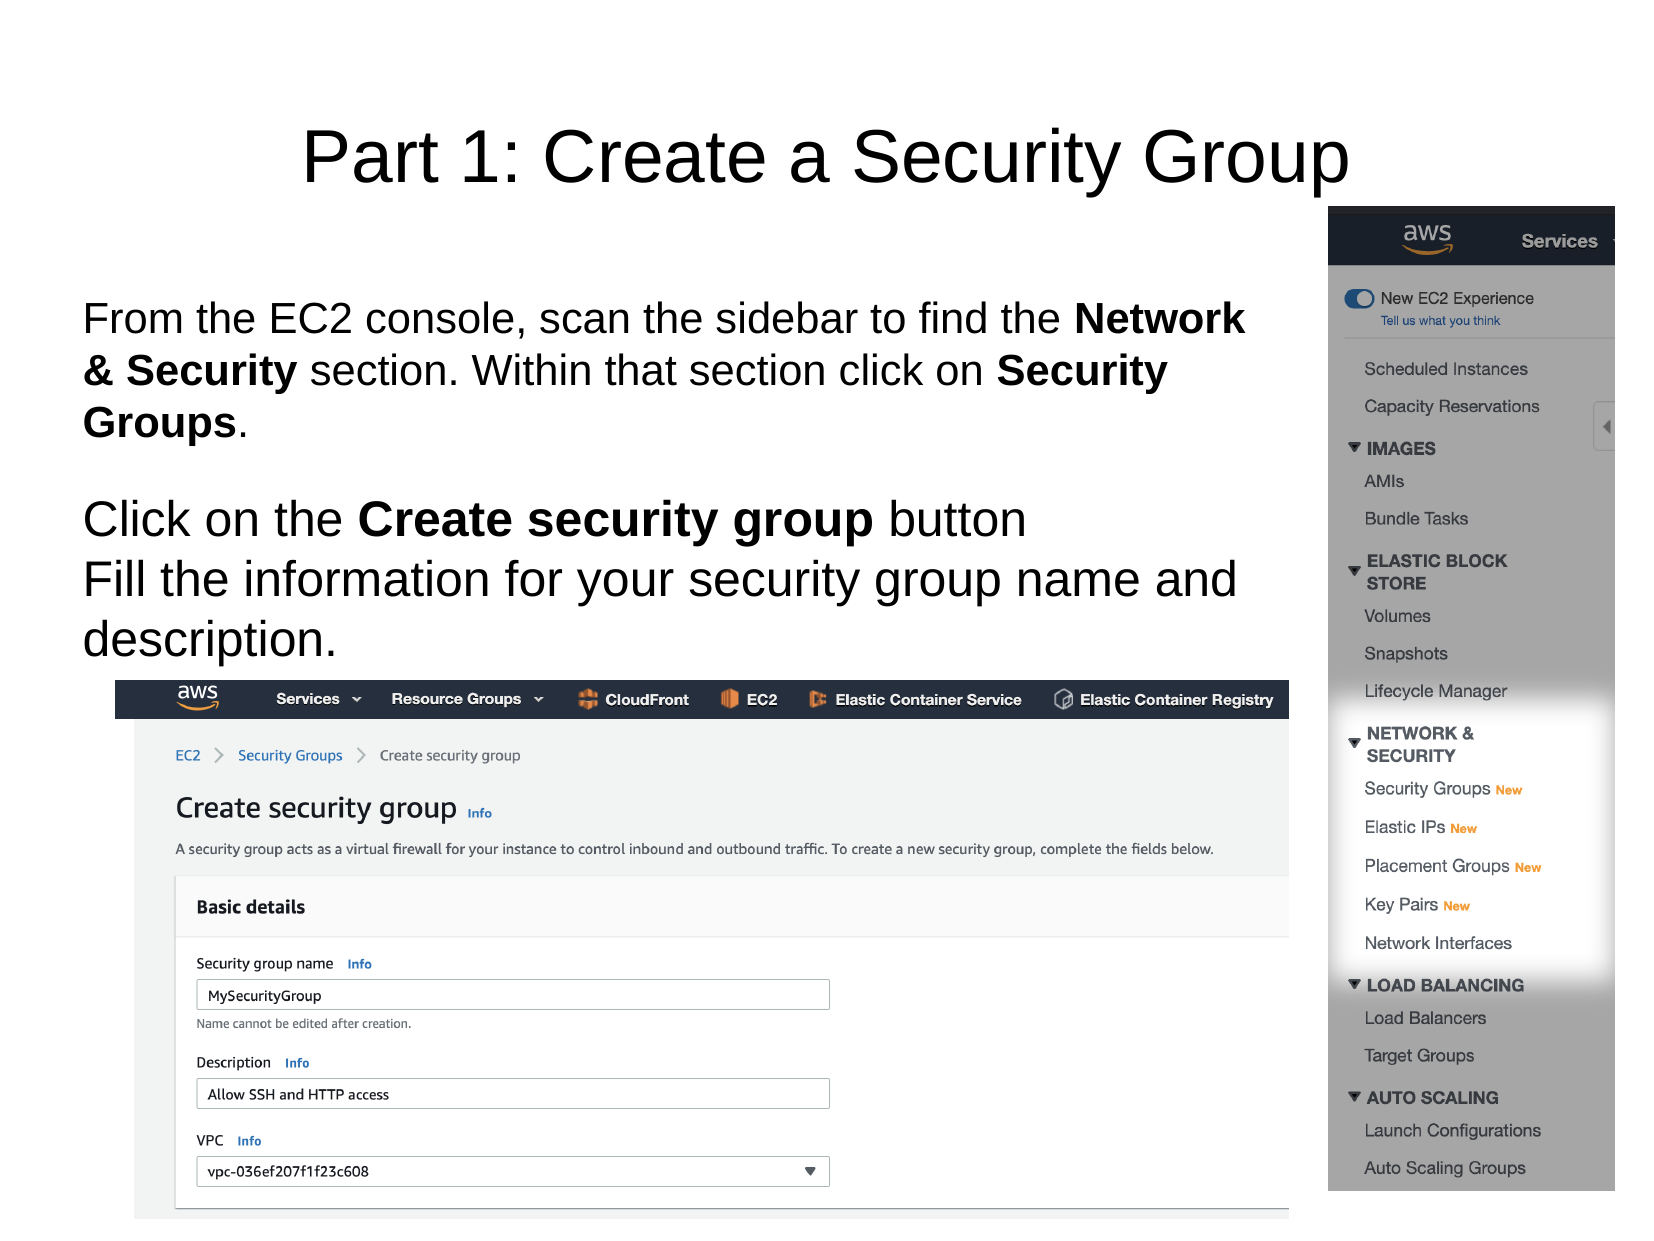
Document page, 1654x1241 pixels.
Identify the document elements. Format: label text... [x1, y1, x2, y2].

title Part 1: Create a Security Group [82, 49, 1571, 257]
picture [1328, 206, 1615, 1191]
list From the EC2 console, scan the sidebar to find the Network & Security section. Within that section click on Security Groups. [82, 290, 1289, 449]
text_box Click on the Create security group button Fill the information for your security group name and description. [82, 486, 1289, 645]
picture [115, 680, 1289, 1219]
